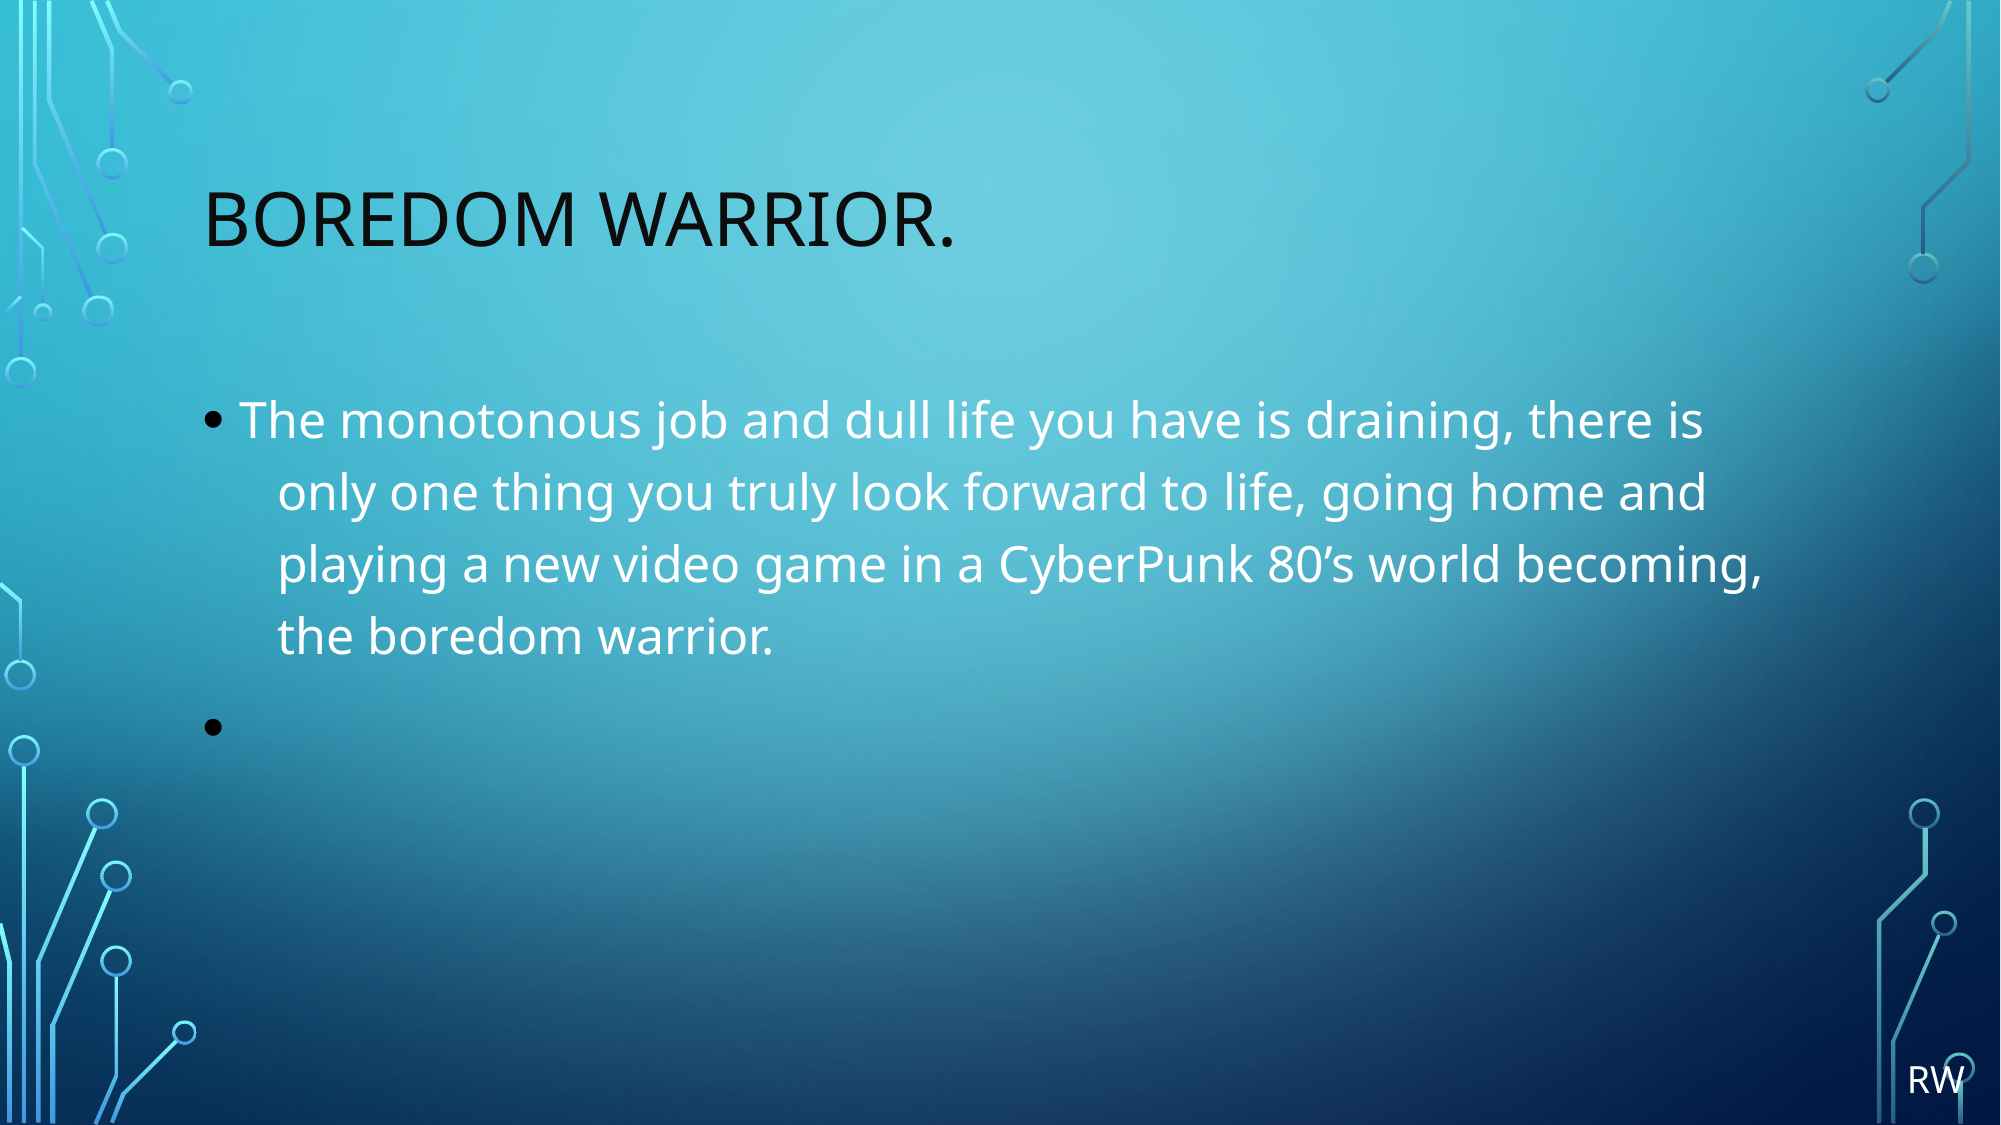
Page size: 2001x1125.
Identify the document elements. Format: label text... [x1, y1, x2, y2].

list The monotonous job and dull life you have is draining, there is only one thing you truly look forward to life, going home and playing a new video game in a CyberPunk 80’s world becoming, the boredom warrior. [187, 369, 1813, 951]
title Boredom Warrior. [187, 101, 1813, 344]
text_box RW [1891, 1048, 2000, 1110]
